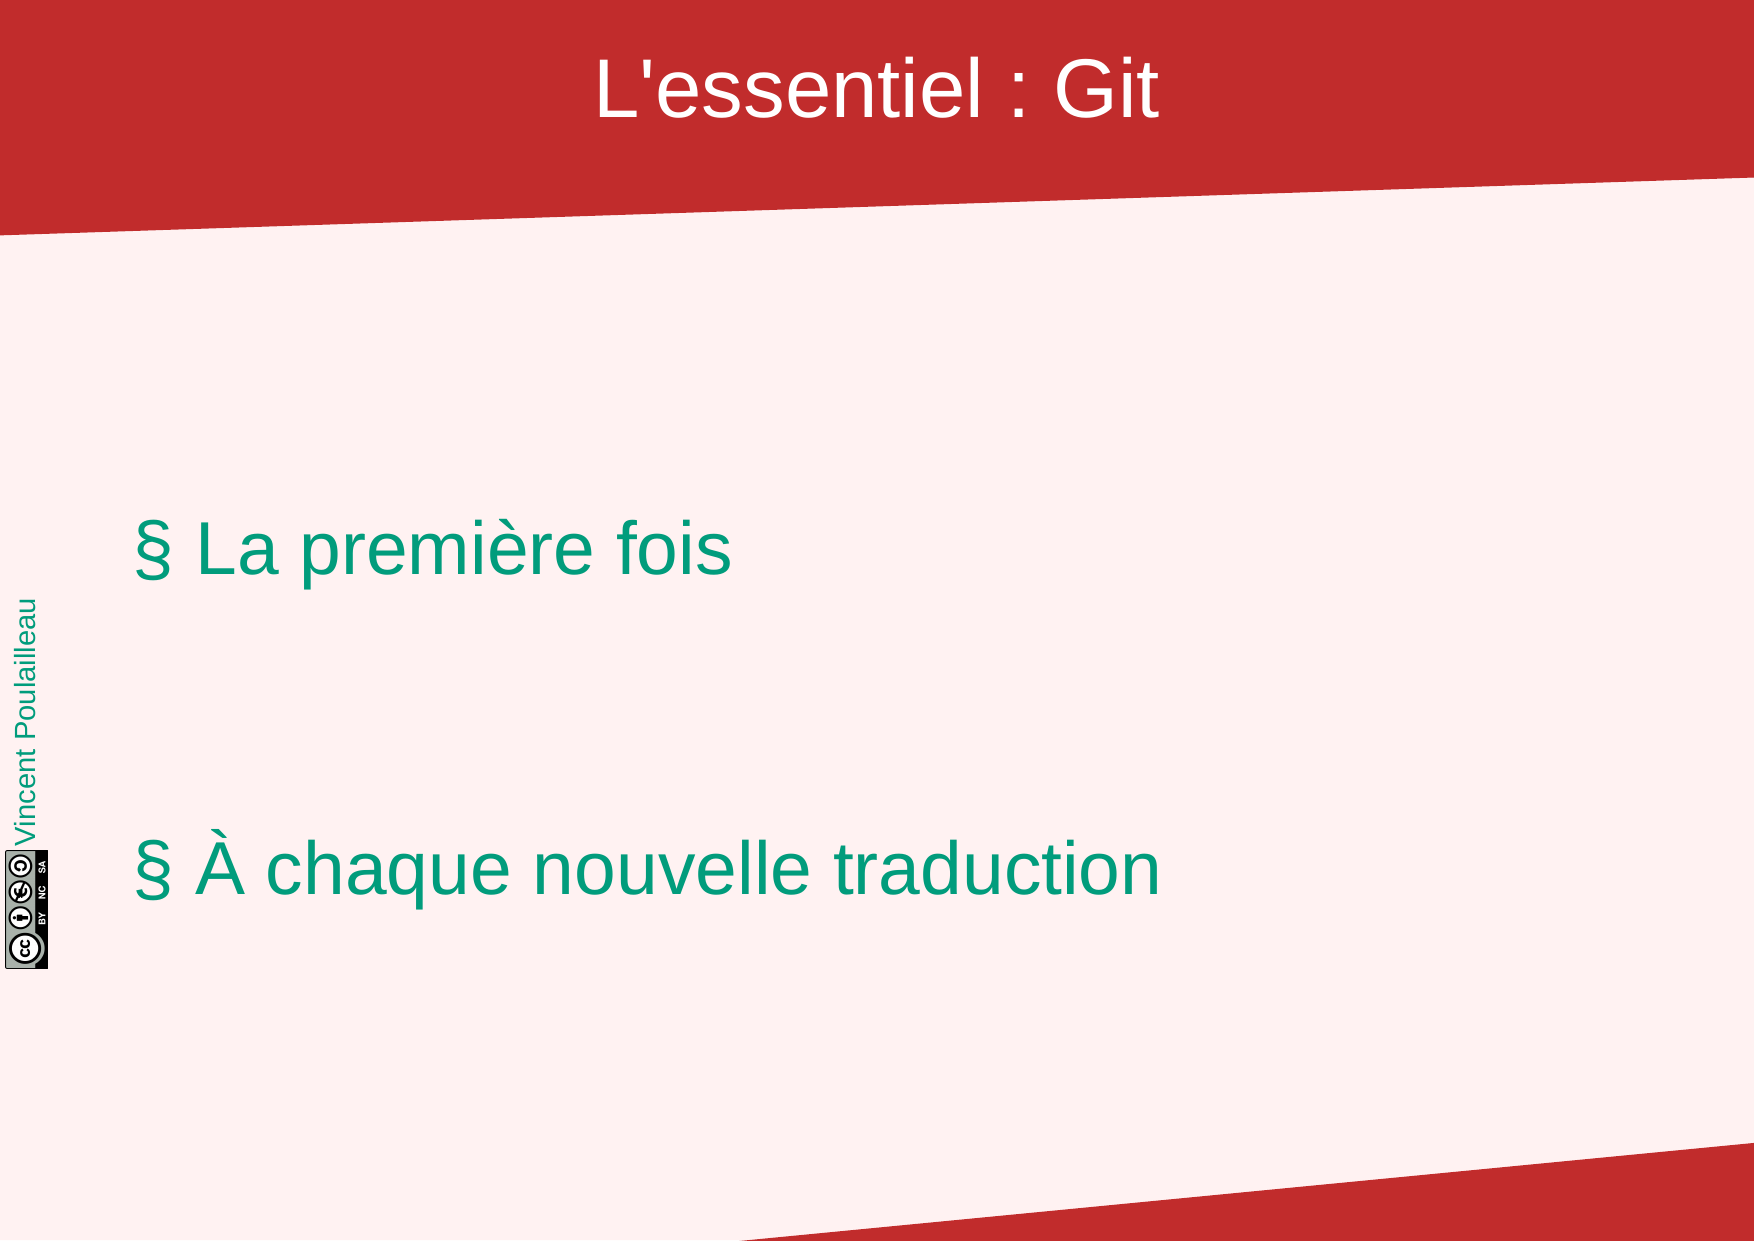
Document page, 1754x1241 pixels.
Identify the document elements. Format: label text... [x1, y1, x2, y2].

text_box § La première fois § À chaque nouvelle traduction [0, 178, 1754, 1241]
picture [5, 850, 48, 969]
text_box © 2019 Vincent Poulailleau [1, 448, 61, 1099]
text_box L'essentiel : Git [0, 0, 1754, 178]
text_box [739, 1142, 1754, 1241]
text_box [0, 178, 1740, 236]
